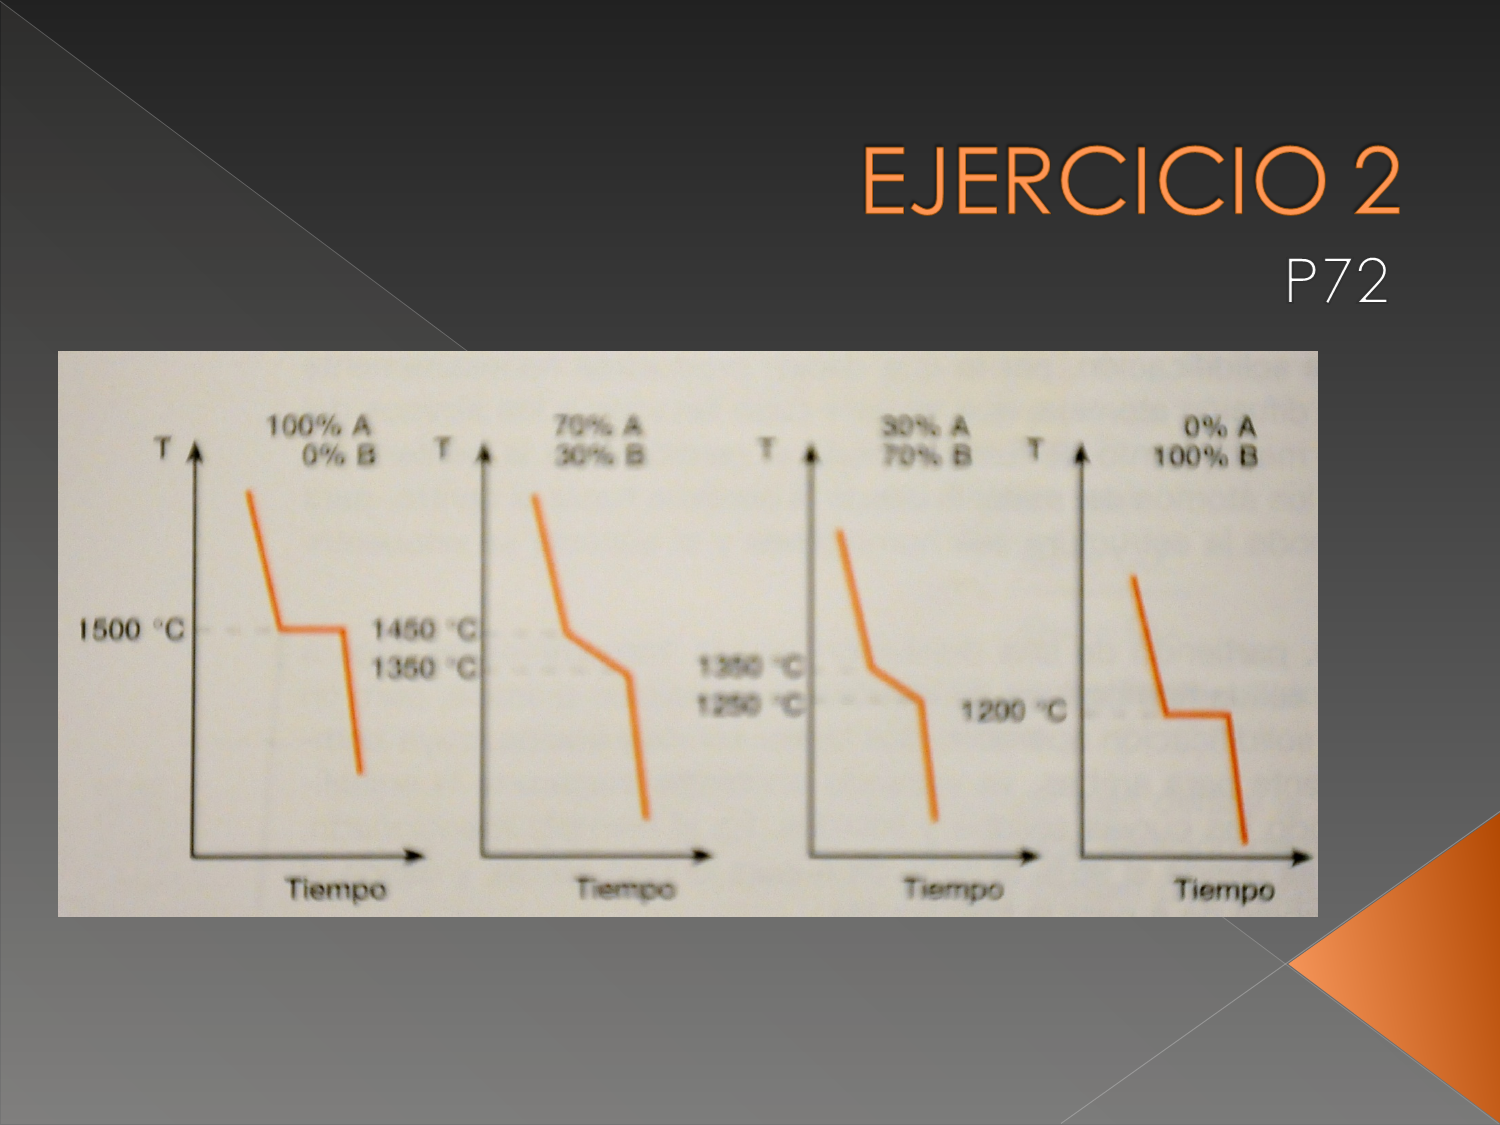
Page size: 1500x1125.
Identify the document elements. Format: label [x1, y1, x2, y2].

picture [58, 0, 1460, 917]
